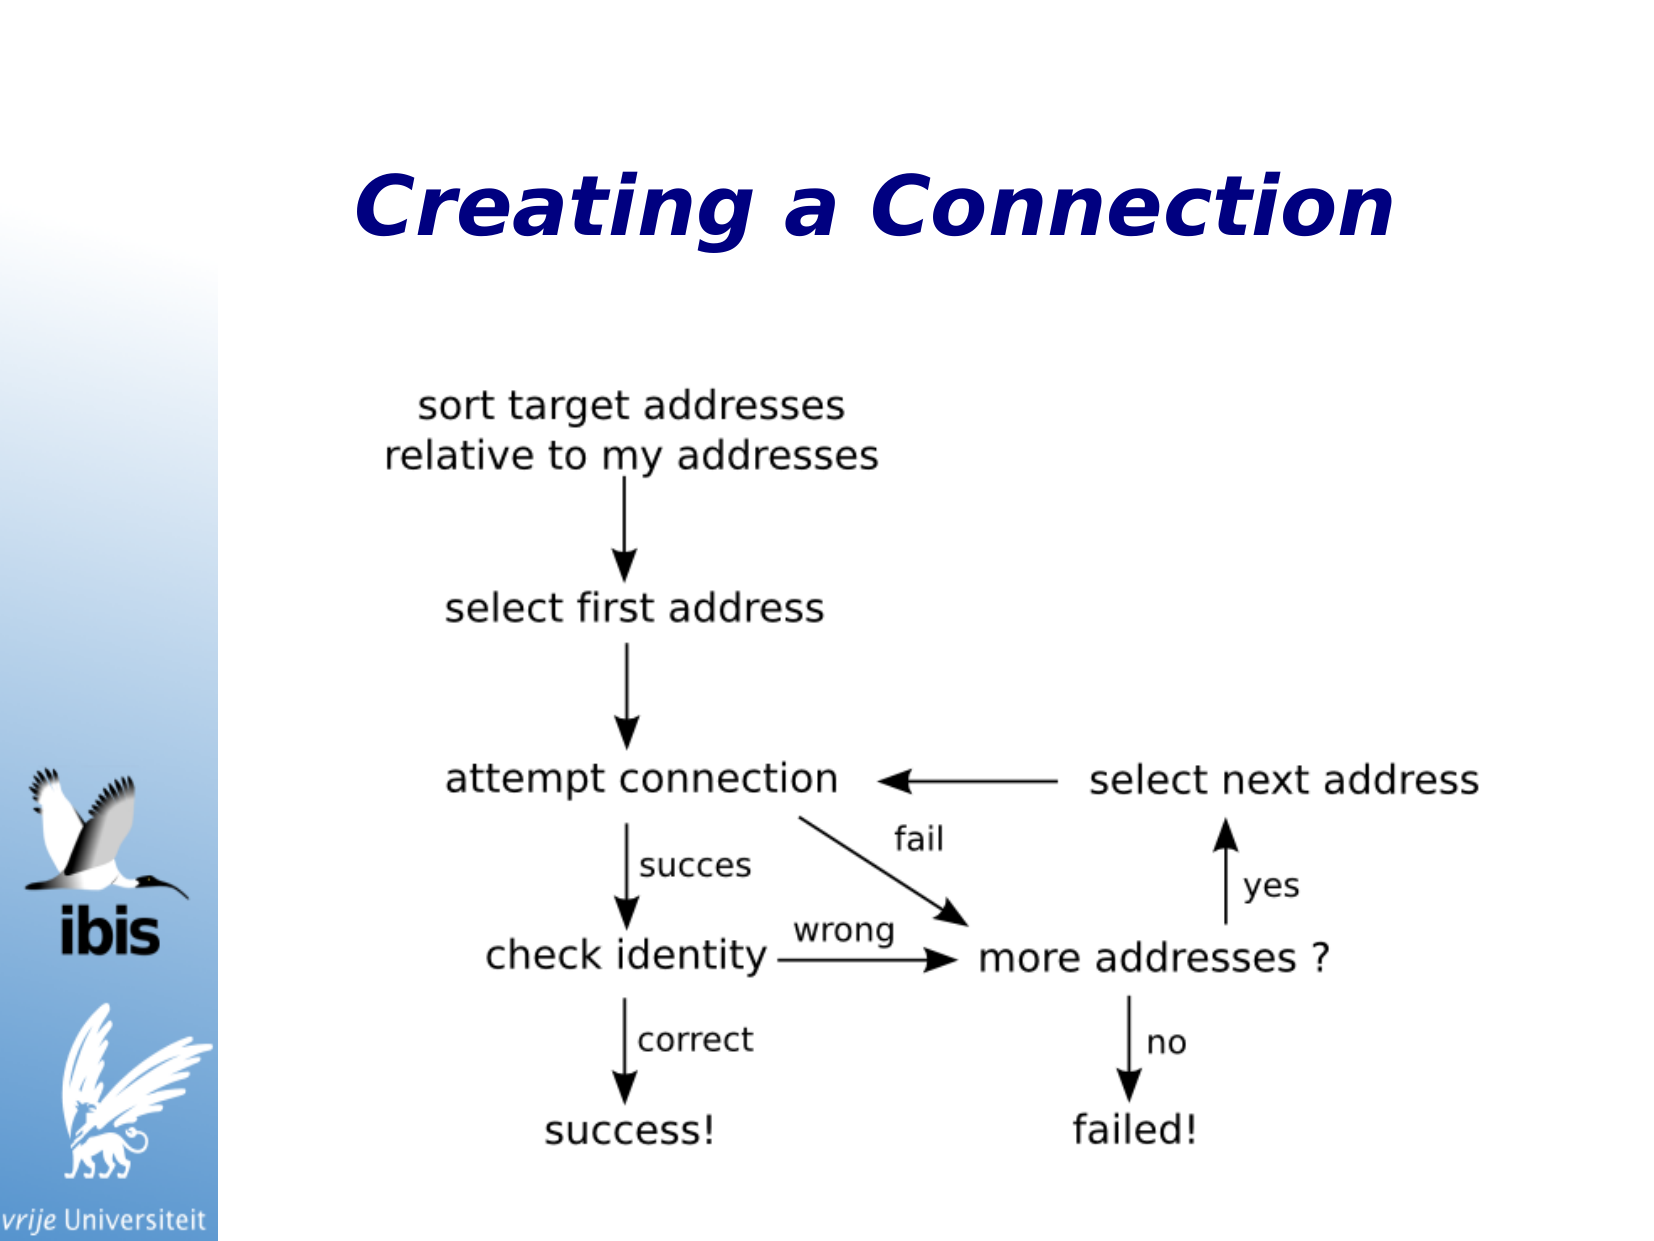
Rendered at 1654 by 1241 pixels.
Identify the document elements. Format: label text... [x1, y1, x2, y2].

title Creating a Connection [219, 102, 1534, 311]
picture [0, 0, 218, 1241]
picture [369, 379, 1492, 1156]
